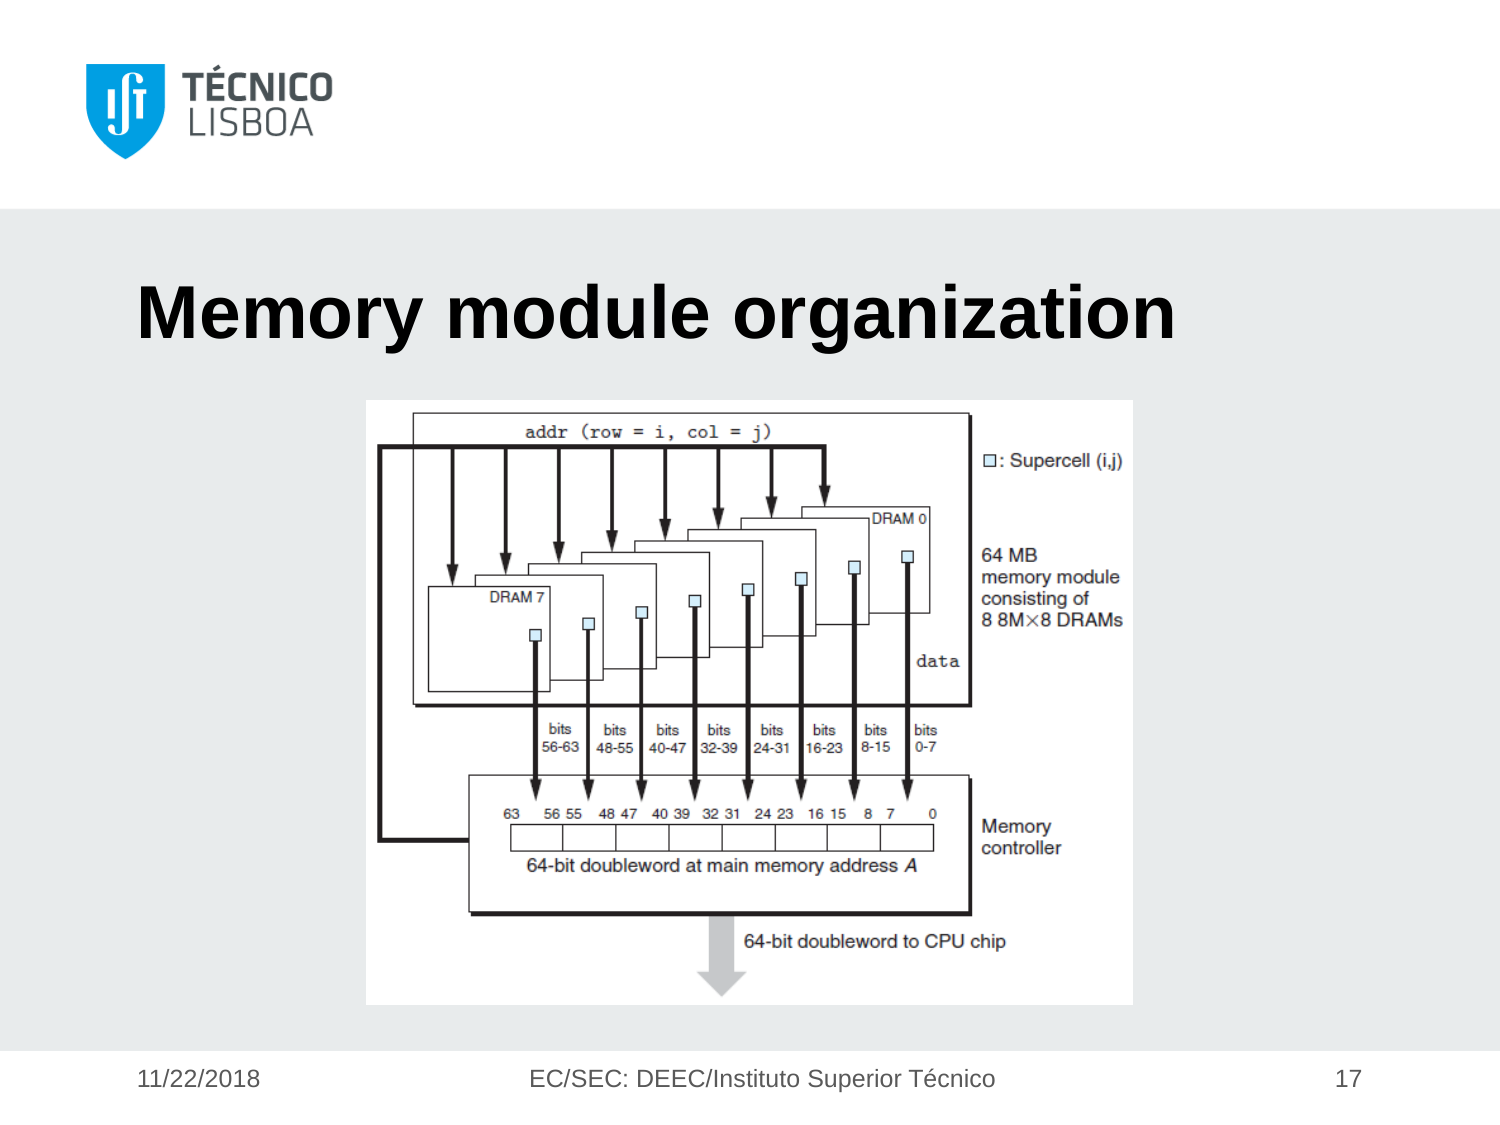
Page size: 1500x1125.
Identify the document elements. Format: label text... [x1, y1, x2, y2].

title Memory module organization [121, 237, 1378, 381]
footer EC/SEC: DEEC/Instituto Superior Técnico [512, 1052, 1021, 1103]
picture [0, 0, 1500, 1125]
slide_number 11/22/2018 [121, 1052, 425, 1103]
slide_number <number> [1077, 1052, 1378, 1103]
